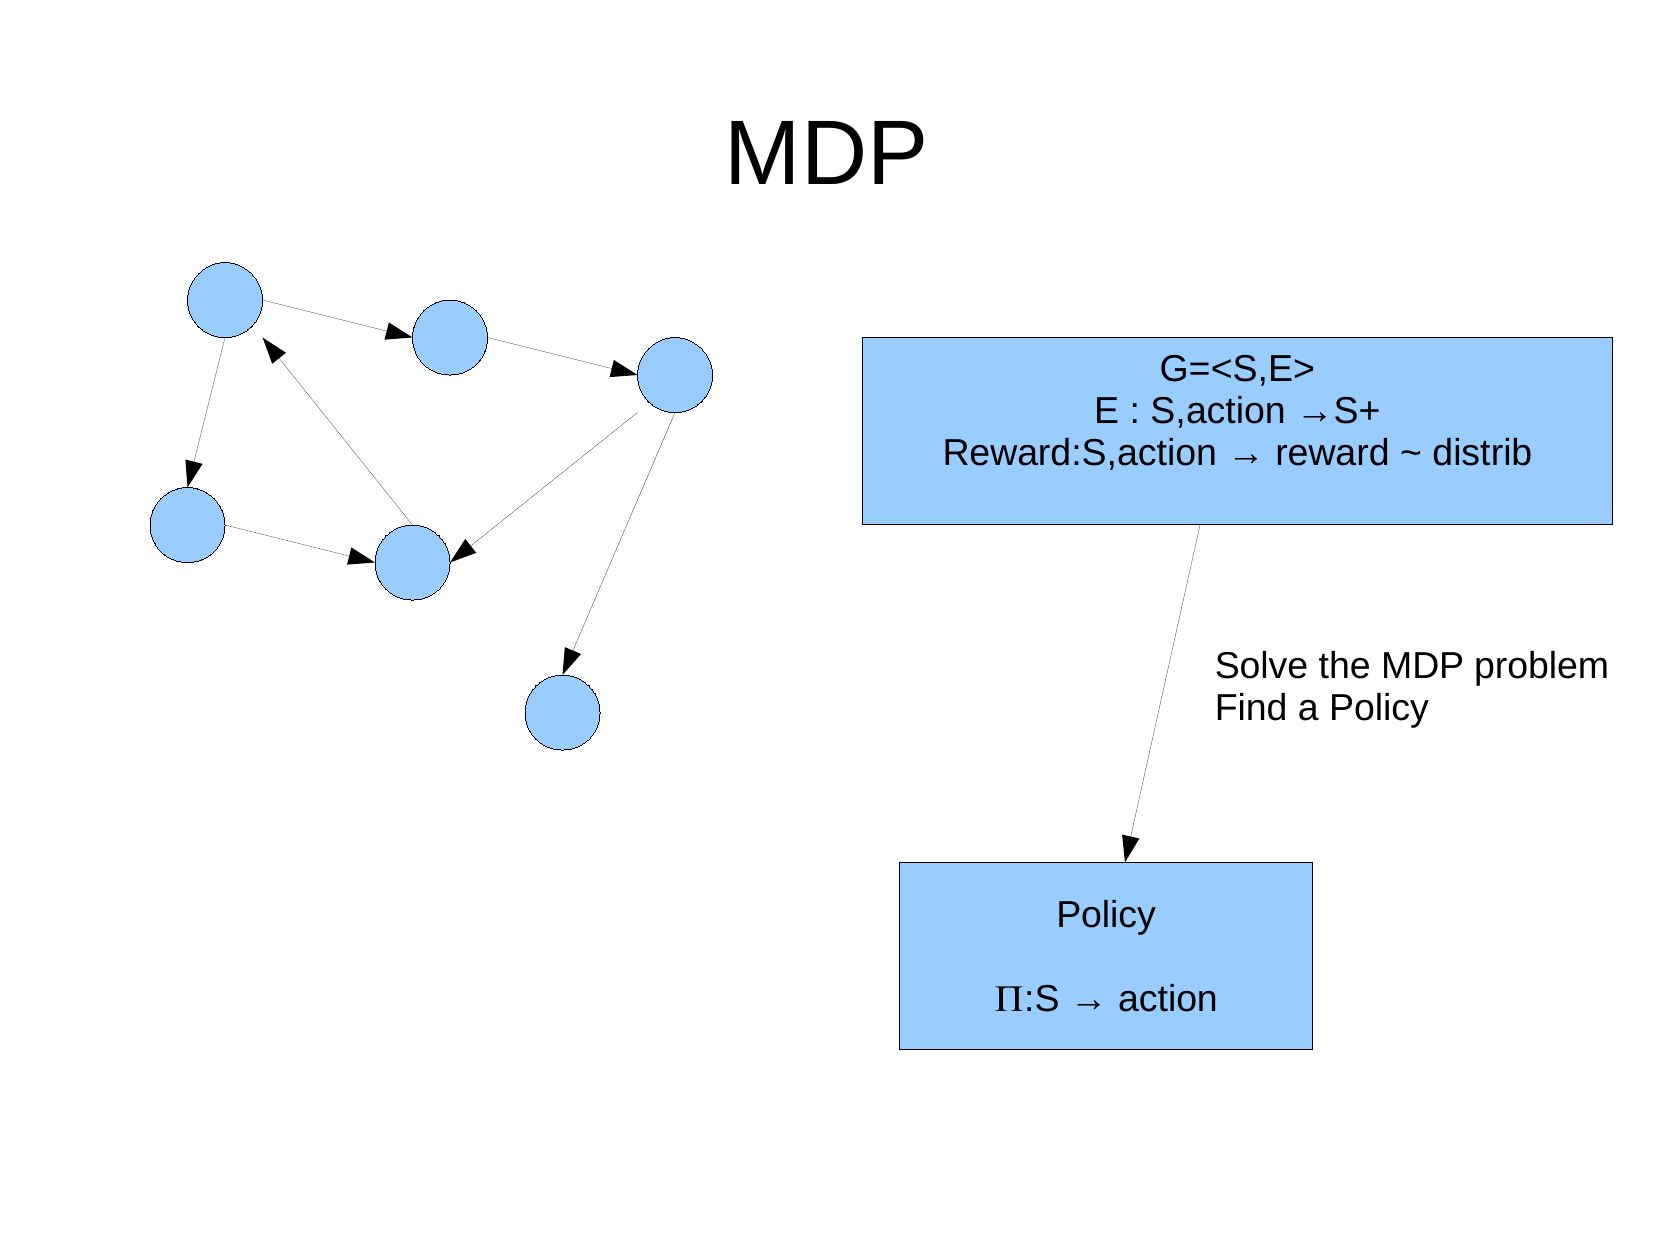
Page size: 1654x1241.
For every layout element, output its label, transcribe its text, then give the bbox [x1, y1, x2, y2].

text_box [412, 300, 488, 376]
text_box [150, 487, 225, 563]
text_box [187, 262, 263, 338]
text_box Policy Π:S → action [899, 862, 1313, 1050]
text_box [525, 675, 601, 751]
text_box [637, 337, 713, 413]
text_box G=<S,E> E : S,action →S+ Reward:S,action → reward ~ distrib [862, 337, 1613, 525]
text_box Solve the MDP problem Find a Policy [1200, 637, 1624, 737]
text_box [375, 525, 451, 601]
title MDP [82, 49, 1571, 257]
